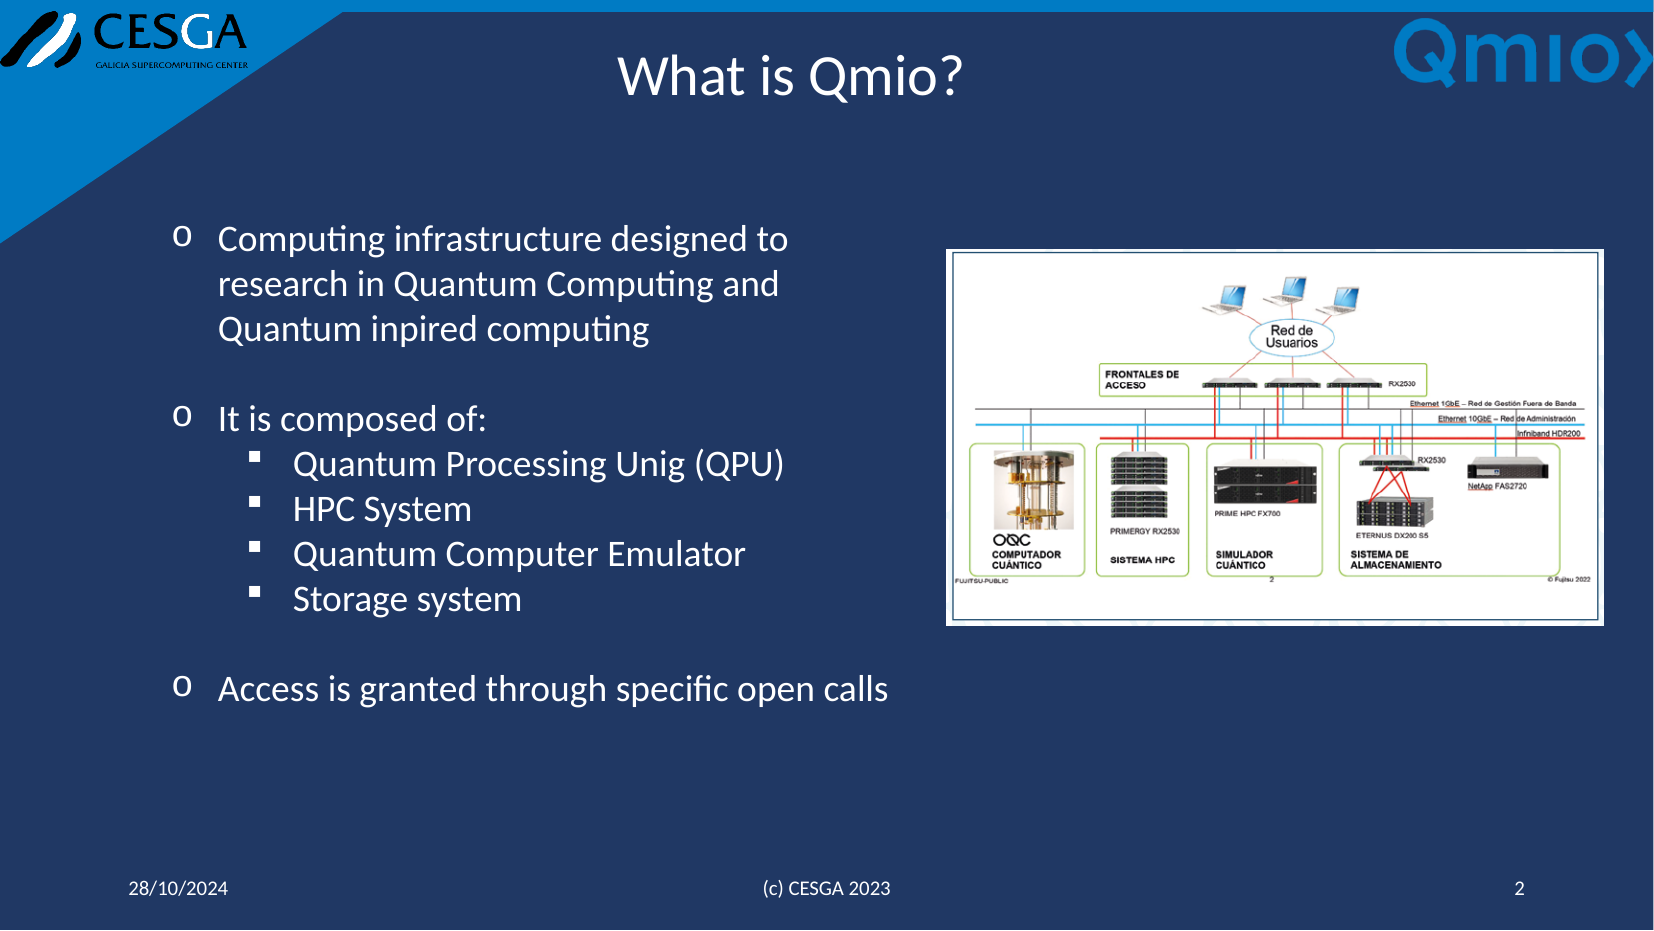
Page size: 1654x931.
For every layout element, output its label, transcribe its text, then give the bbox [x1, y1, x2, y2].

text_box What is Qmio? [602, 29, 981, 115]
footer (c) CESGA 2023 [547, 862, 1106, 912]
slide_number 28/10/2024 [113, 862, 486, 912]
picture [946, 249, 1604, 626]
slide_number <número> [1167, 862, 1540, 912]
text_box Computing infrastructure designed to research in Quantum Computing and Quantum inpired computing It is composed of: Quantum Processing Unig (QPU) HPC System Quantum Computer Emulator Storage system Access is granted through specific open calls [156, 206, 918, 717]
picture [1394, 18, 1654, 88]
